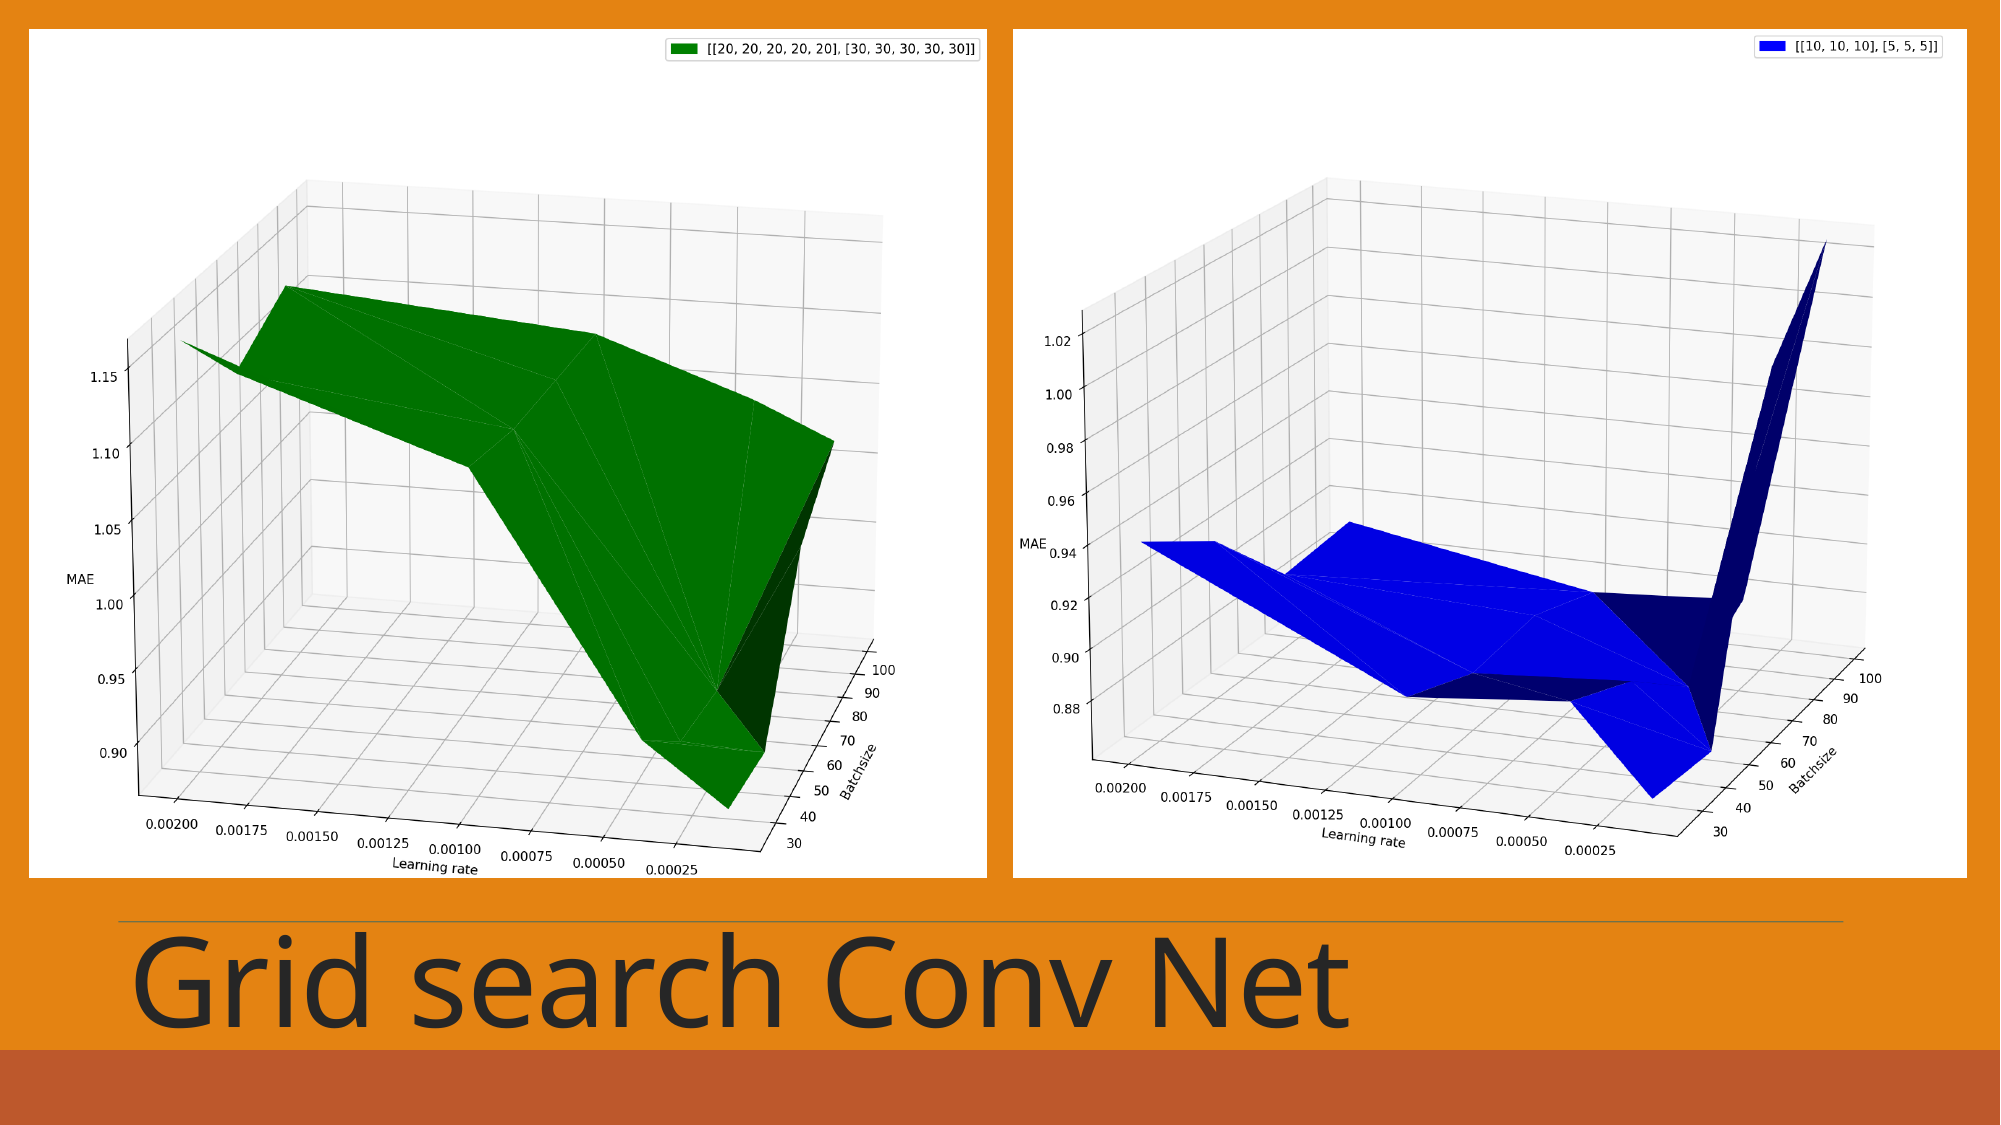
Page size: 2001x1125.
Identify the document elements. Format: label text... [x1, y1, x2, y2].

text_box [0, 0, 2000, 1125]
picture [1013, 29, 1967, 878]
picture [29, 29, 987, 878]
title Grid search Conv Net [113, 887, 1904, 1039]
